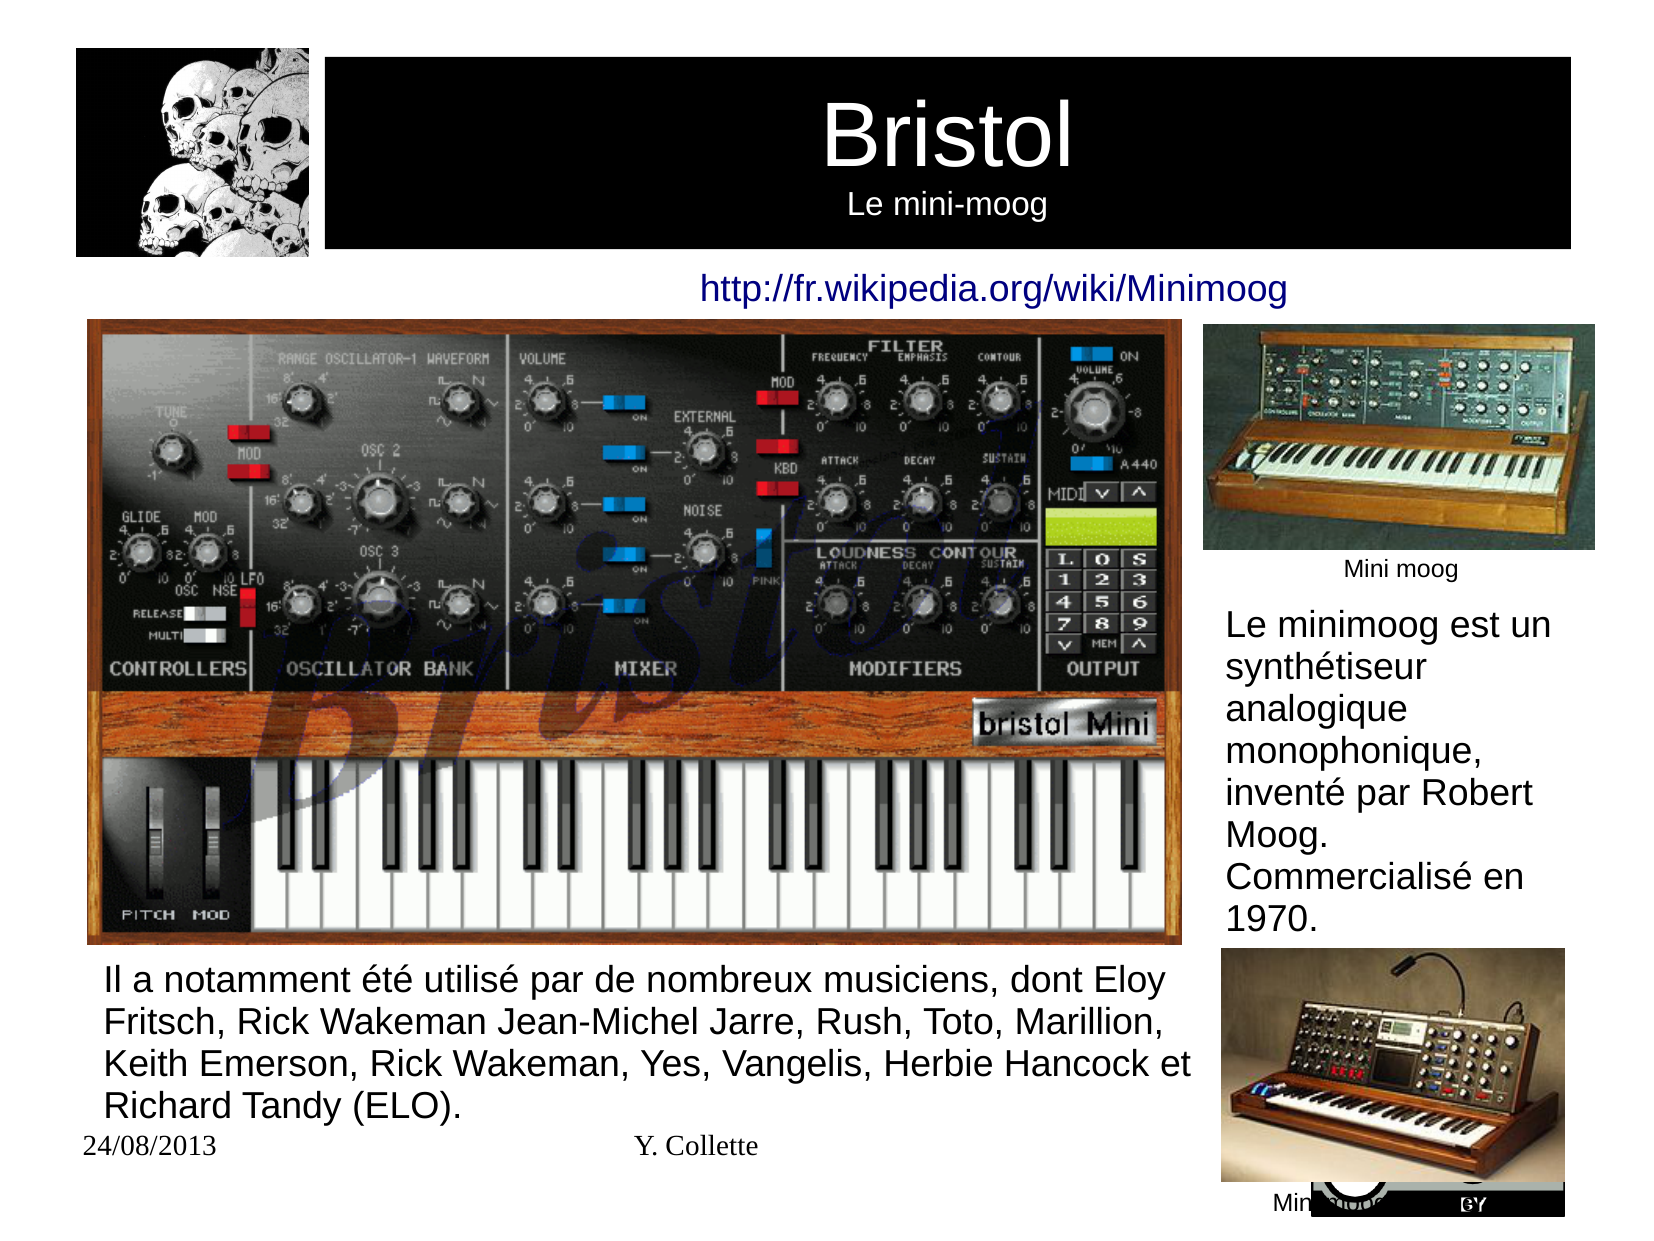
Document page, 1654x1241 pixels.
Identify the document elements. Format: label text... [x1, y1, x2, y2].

text_box Il a notamment été utilisé par de nombreux musiciens, dont Eloy Fritsch, Rick Wakeman Jean-Michel Jarre, Rush, Toto, Marillion, Keith Emerson, Rick Wakeman, Yes, Vangelis, Herbie Hancock et Richard Tandy (ELO). [88, 950, 1211, 1134]
picture [1203, 324, 1595, 550]
text_box Le minimoog est un synthétiseur analogique monophonique, inventé par Robert Moog. Commercialisé en 1970. [1210, 596, 1595, 948]
text_box http://fr.wikipedia.org/wiki/Minimoog [685, 259, 1335, 317]
picture [76, 48, 309, 257]
text_box Mini moog voyager [1257, 1181, 1524, 1224]
title Bristol Le mini-moog [324, 56, 1571, 250]
picture [87, 319, 1182, 945]
text_box Mini moog [1328, 547, 1477, 591]
picture [1221, 948, 1565, 1217]
